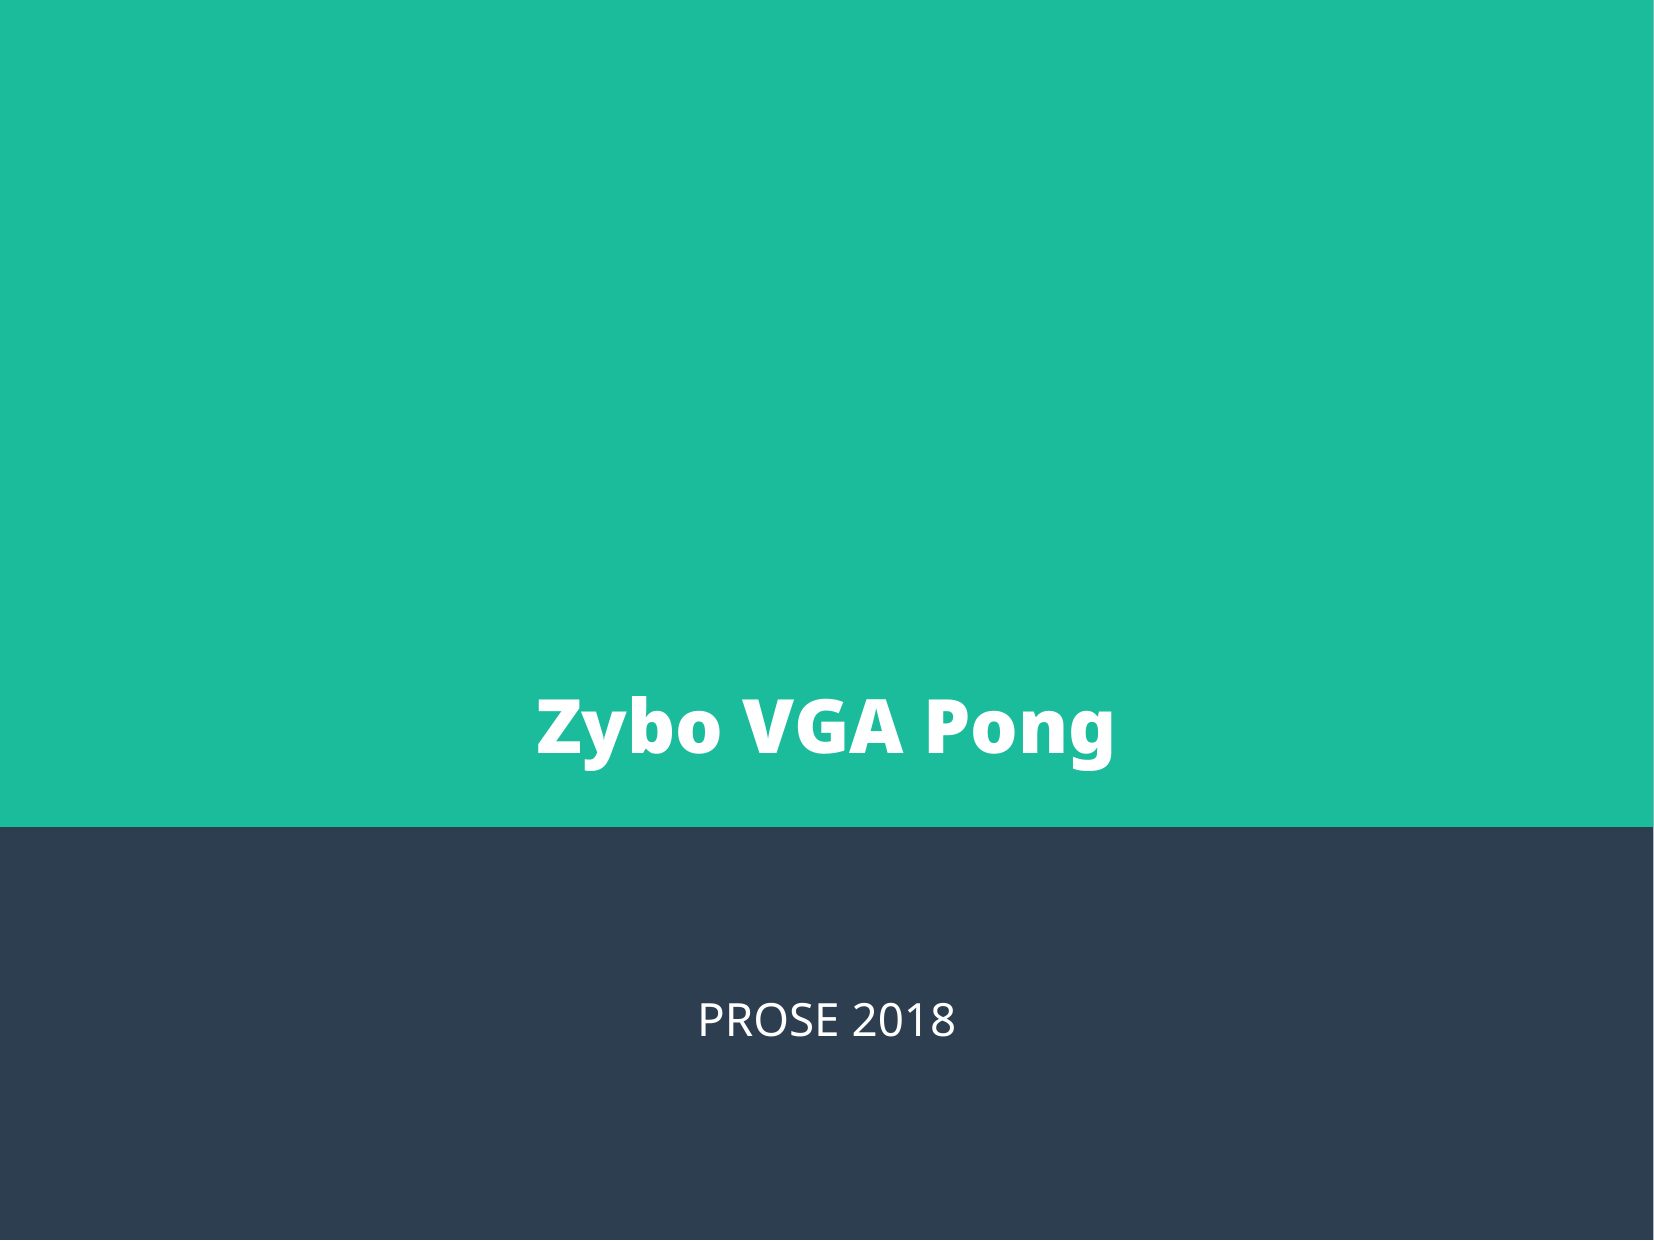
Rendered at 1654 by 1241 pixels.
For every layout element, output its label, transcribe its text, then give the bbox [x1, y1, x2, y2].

title Zybo VGA Pong [59, 589, 1595, 808]
subtitle PROSE 2018 [59, 856, 1595, 1182]
